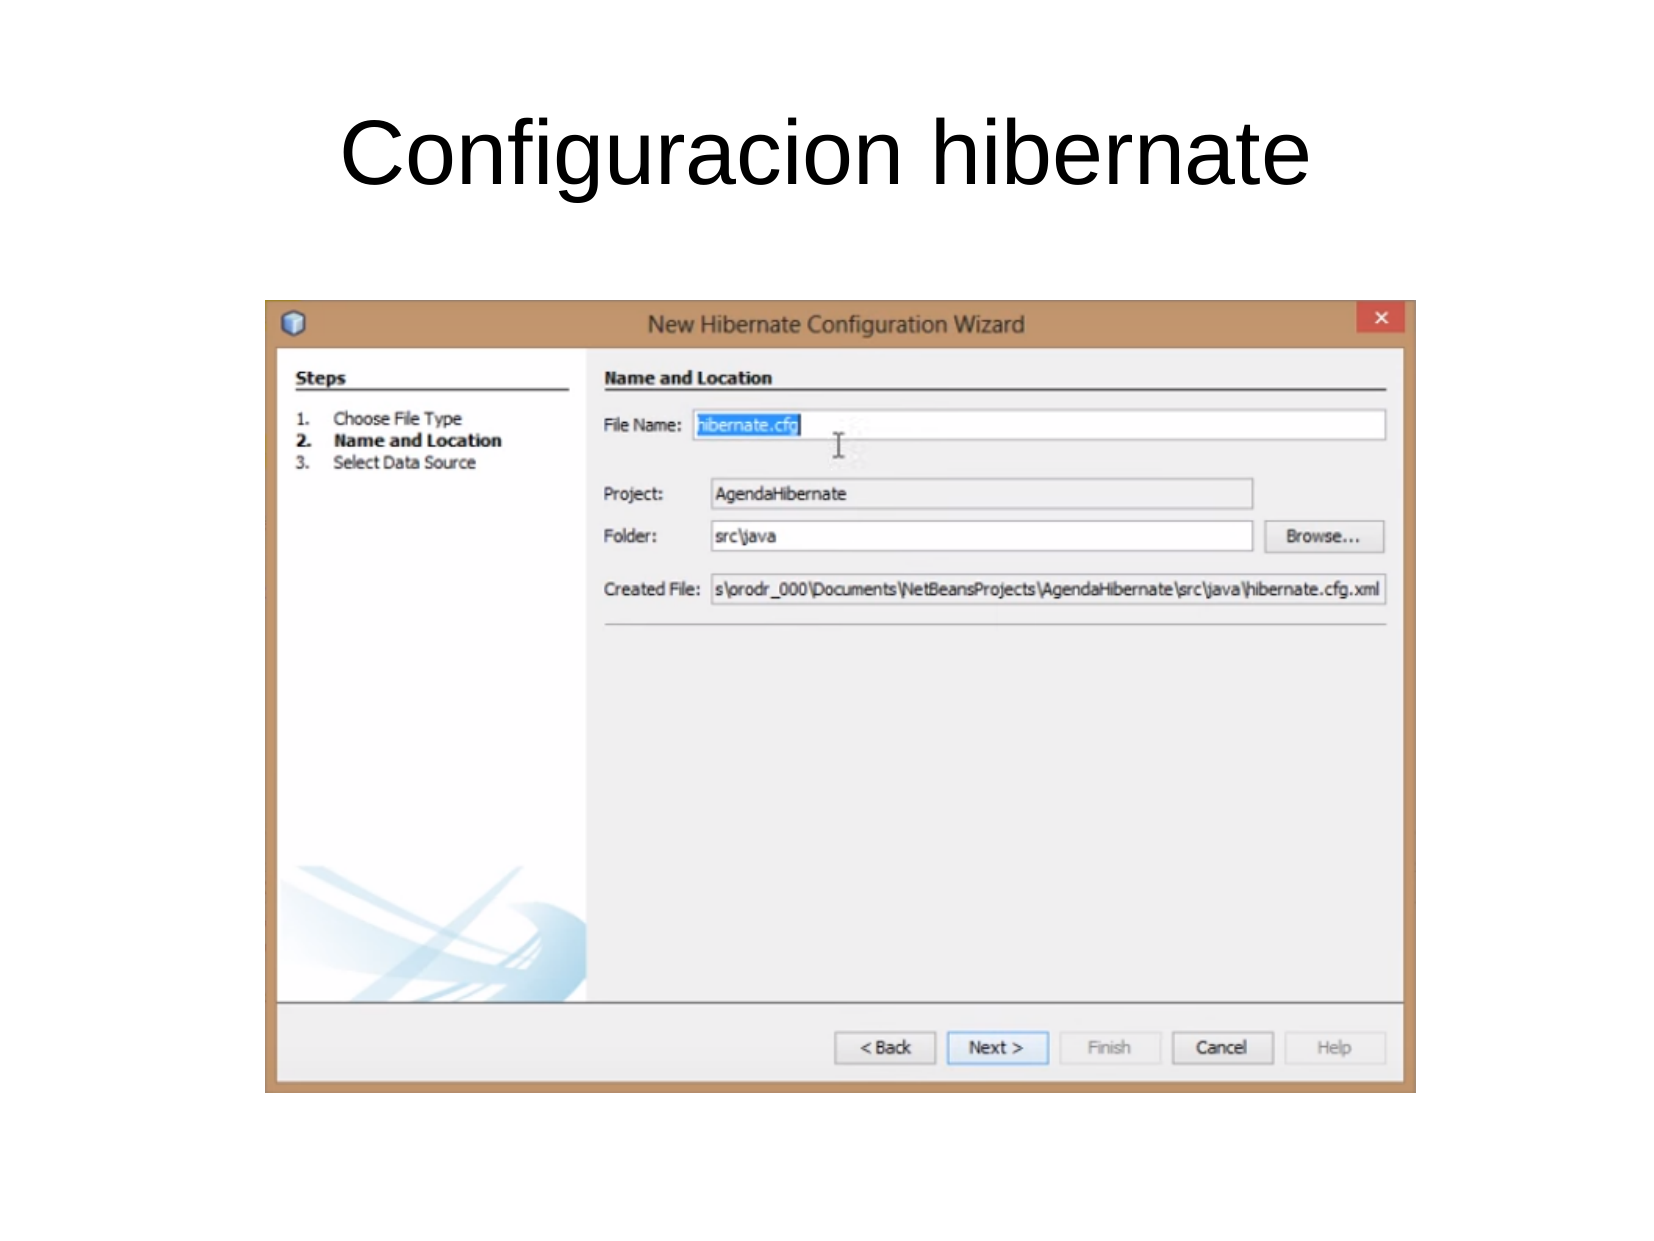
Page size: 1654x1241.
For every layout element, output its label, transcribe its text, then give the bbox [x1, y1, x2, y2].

picture [265, 300, 1416, 1093]
title Configuracion hibernate [82, 49, 1571, 257]
